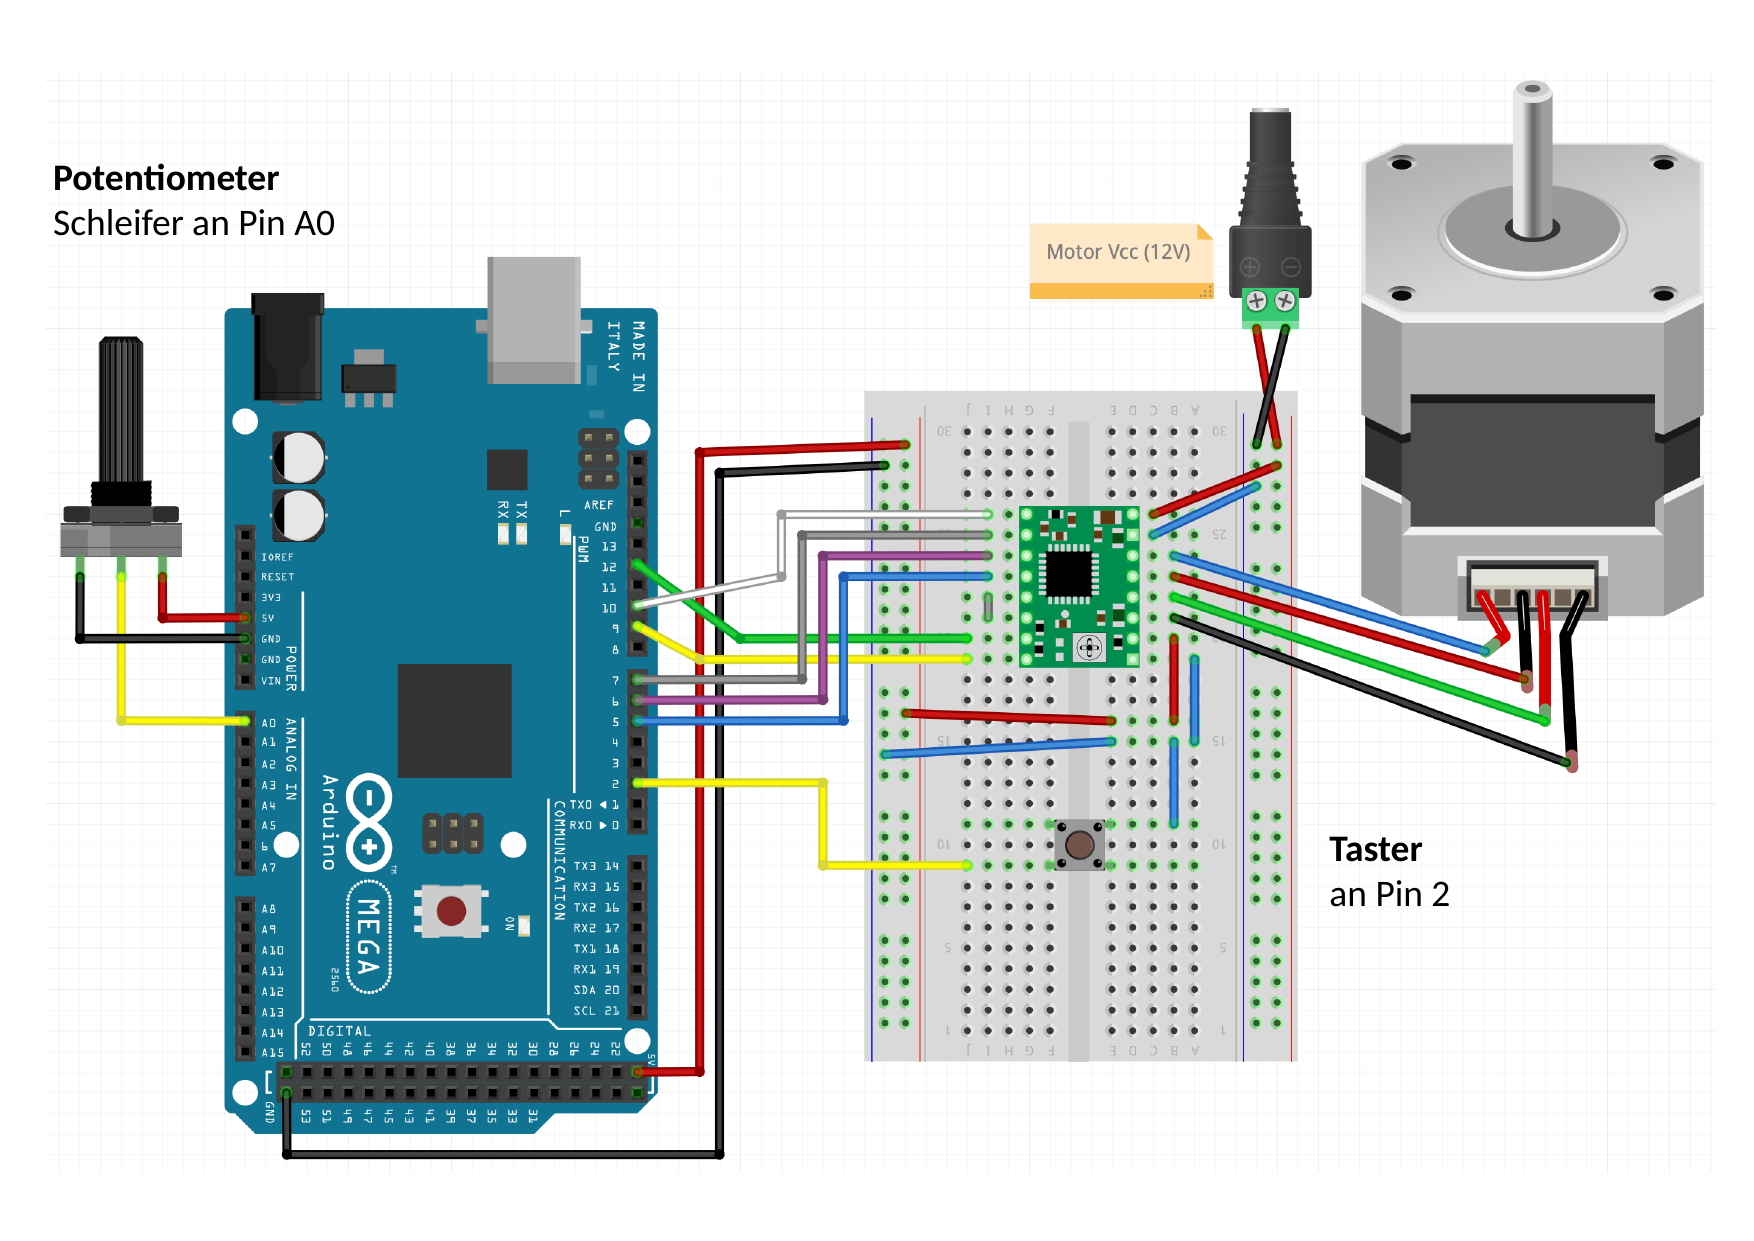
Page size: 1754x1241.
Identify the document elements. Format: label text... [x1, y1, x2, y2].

picture [45, 72, 1716, 1173]
text_box Potentiometer Schleifer an Pin A0 [38, 145, 355, 252]
text_box Taster an Pin 2 [1314, 816, 1472, 923]
